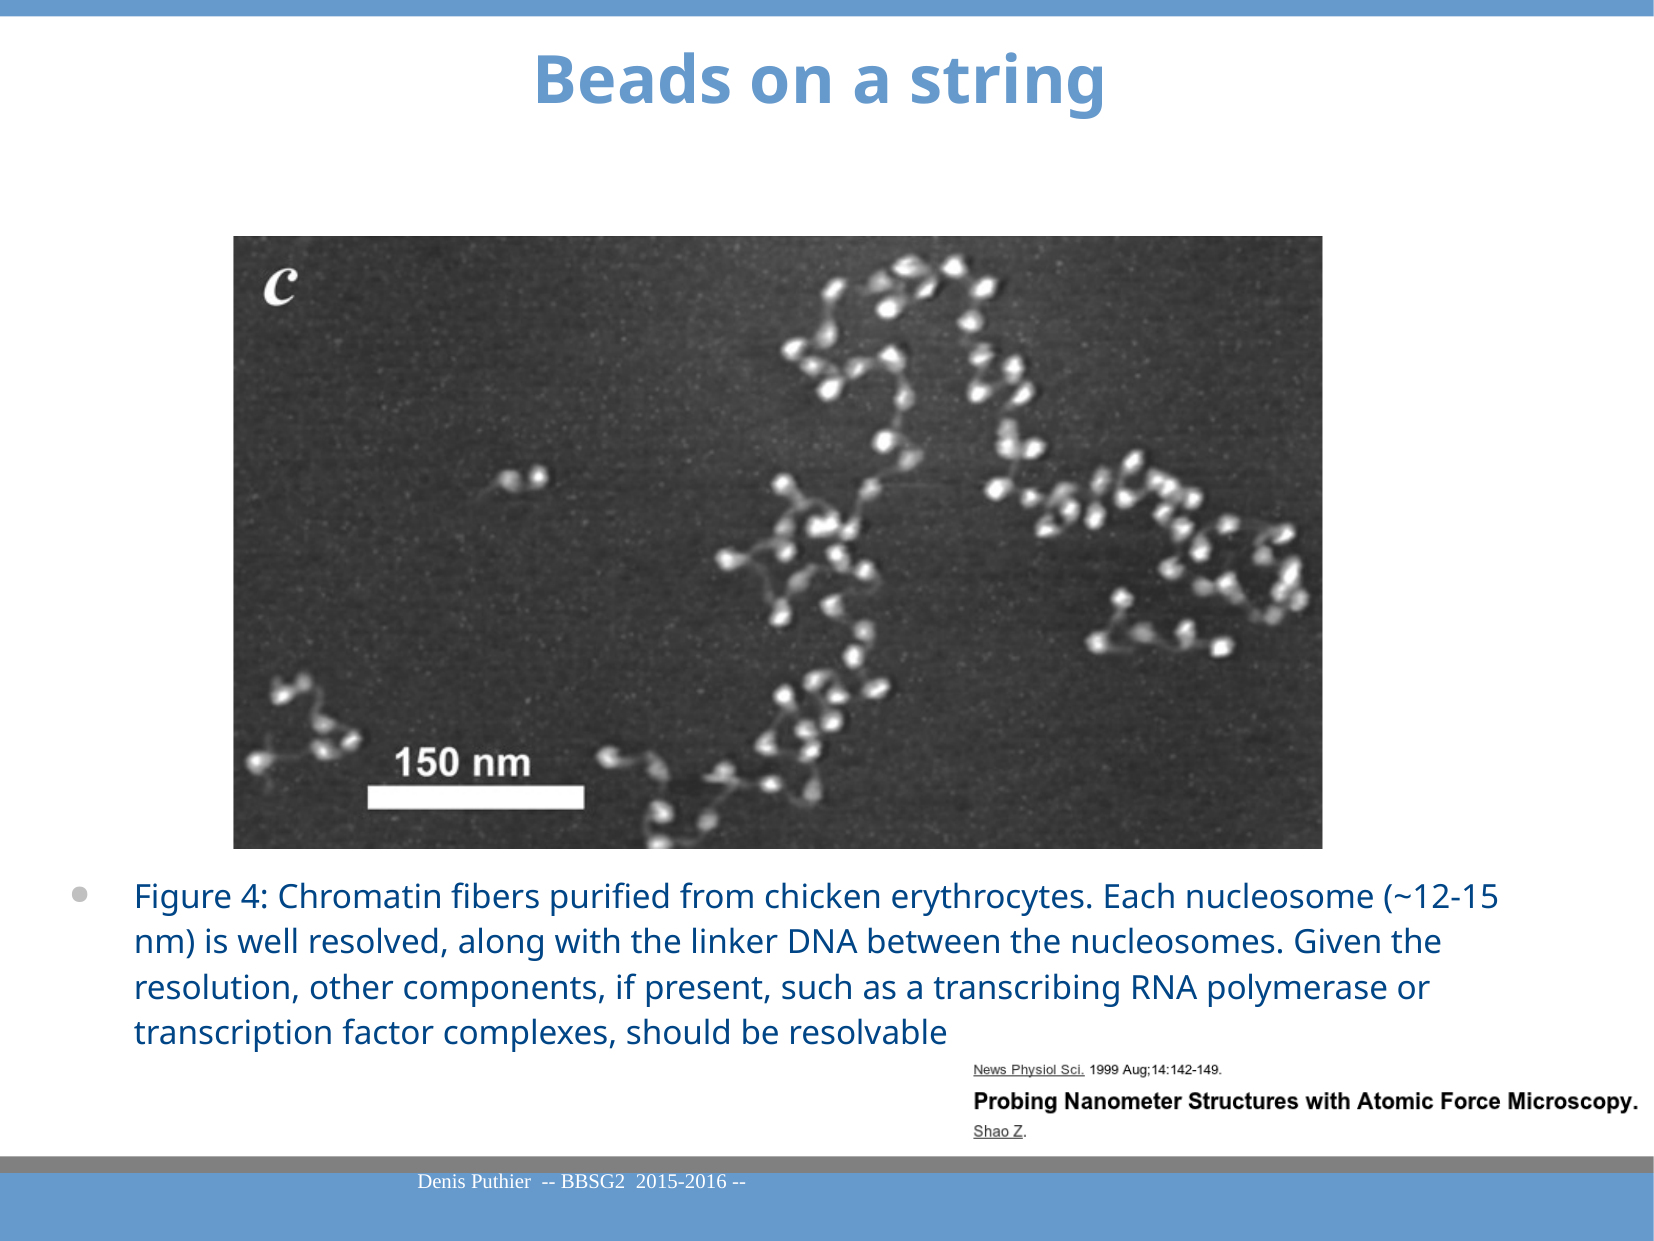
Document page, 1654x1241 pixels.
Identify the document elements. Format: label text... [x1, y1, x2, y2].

title Beads on a string [76, 2, 1565, 154]
picture [964, 1051, 1645, 1142]
list Figure 4: Chromatin fibers purified from chicken erythrocytes. Each nucleosome (~12-15 nm) is well resolved, along with the linker DNA between the nucleosomes. Given the resolution, other components, if present, such as a transcribing RNA polymerase or transcription factor complexes, should be resolvable [51, 873, 1540, 1089]
picture [229, 236, 1329, 849]
